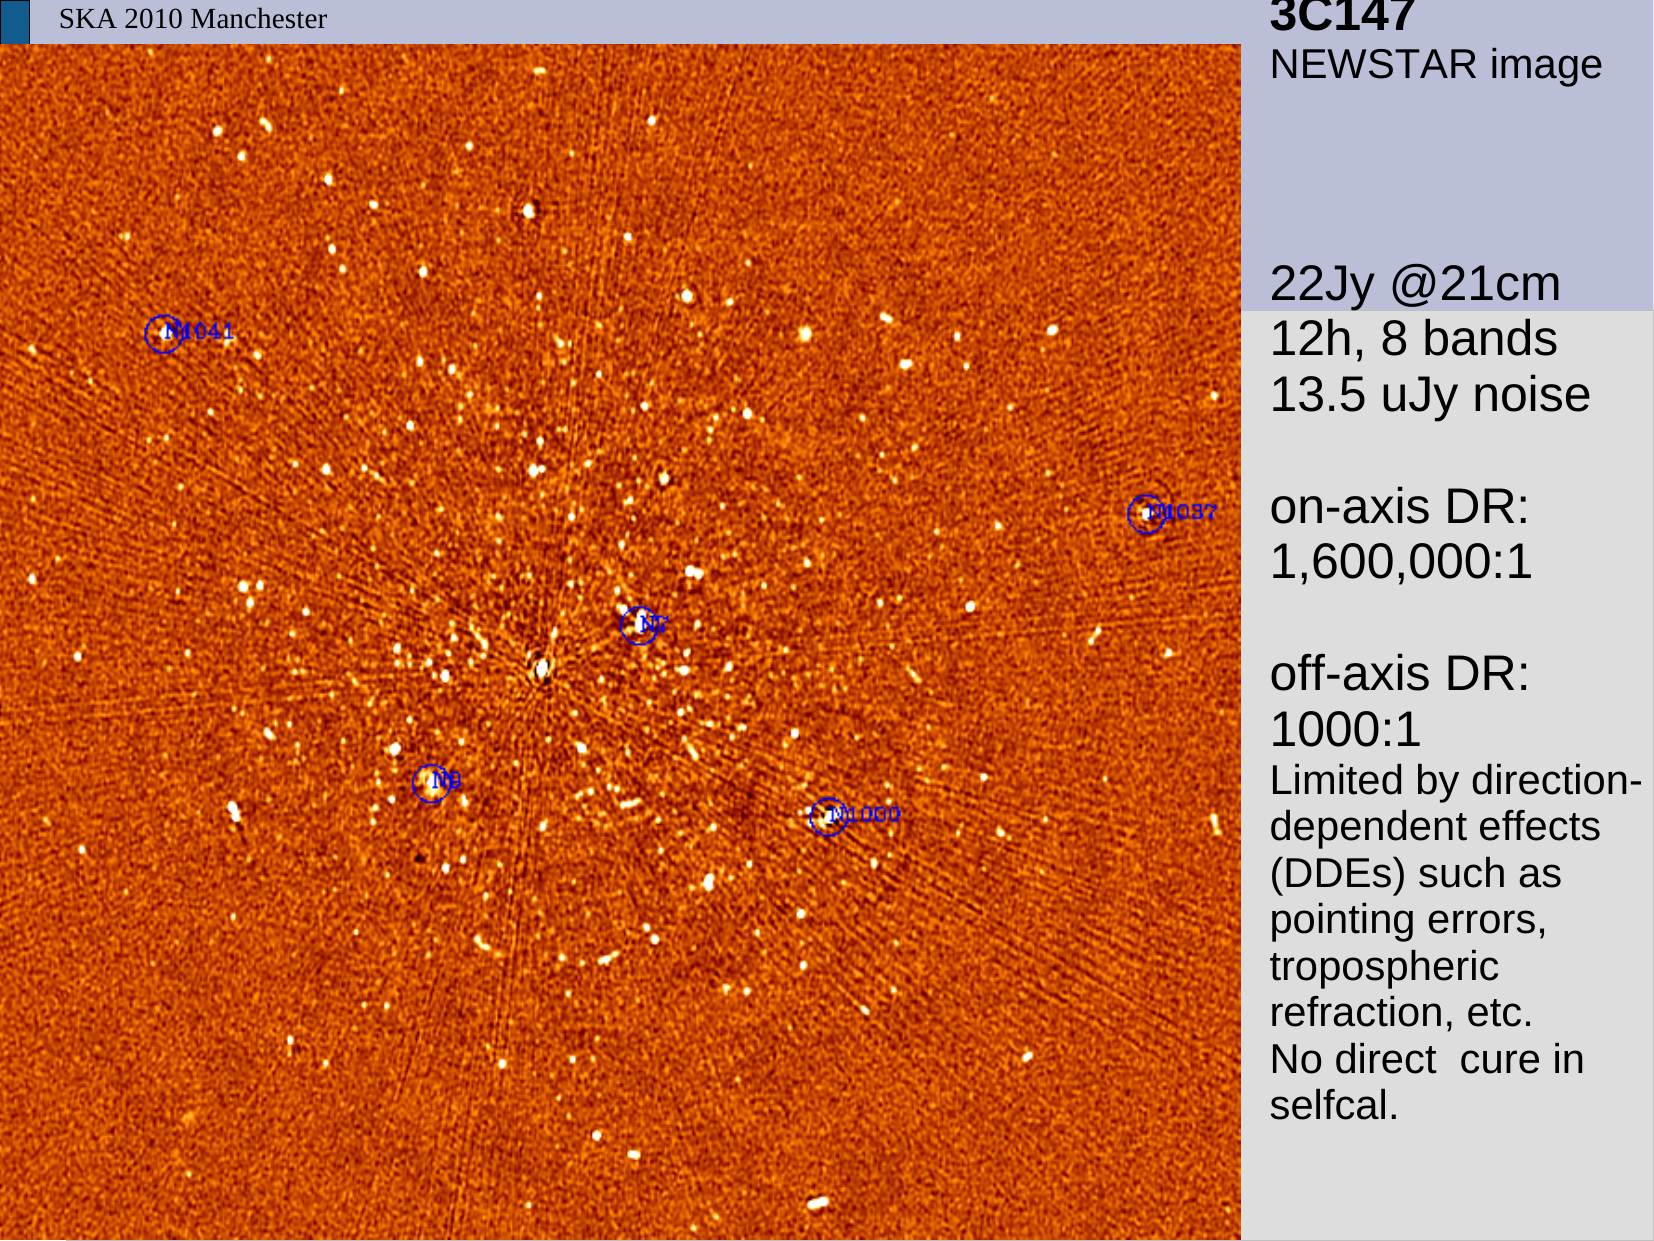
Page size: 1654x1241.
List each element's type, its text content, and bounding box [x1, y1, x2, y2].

picture [0, 44, 1241, 1241]
list 3C147 NEWSTAR image 22Jy @21cm 12h, 8 bands 13.5 uJy noise on-axis DR: 1,600,000:1 off-axis DR: 1000:1 Limited by direction-dependent effects (DDEs) such as pointing errors, tropospheric refraction, etc. No direct cure in selfcal. [1269, 0, 1645, 1241]
